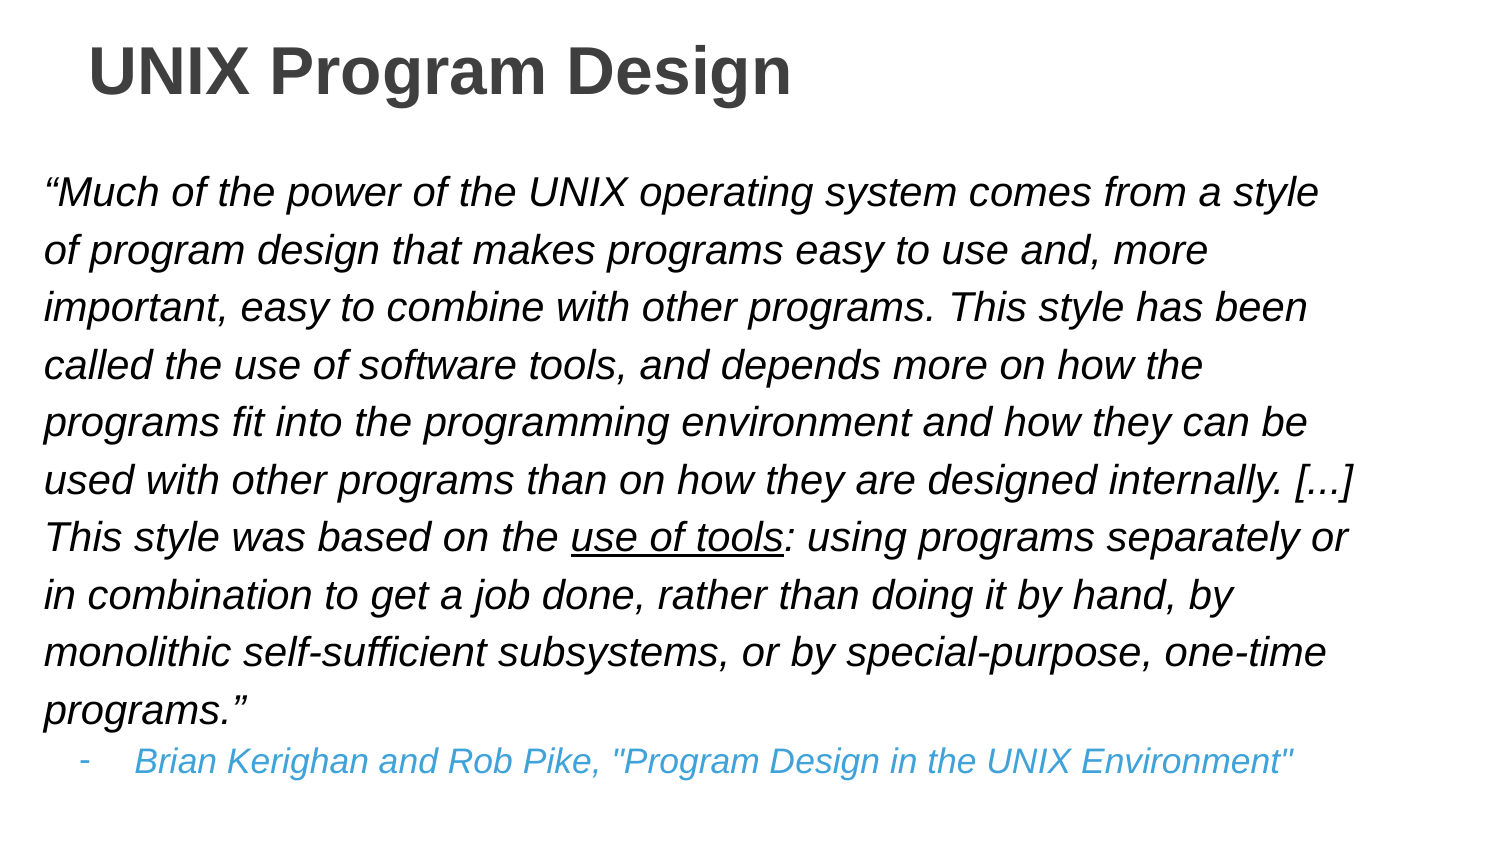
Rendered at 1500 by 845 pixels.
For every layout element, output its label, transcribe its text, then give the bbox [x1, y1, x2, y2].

text_box “Much of the power of the UNIX operating system comes from a style of program design that makes programs easy to use and, more important, easy to combine with other programs. This style has been called the use of software tools, and depends more on how the programs fit into the programming environment and how they can be used with other programs than on how they are designed internally. [...] This style was based on the use of tools: using programs separately or in combination to get a job done, rather than doing it by hand, by monolithic self-sufficient subsystems, or by special-purpose, one-time programs.” [28, 115, 1379, 726]
list Brian Kerighan and Rob Pike, "Program Design in the UNIX Environment" [44, 738, 1339, 835]
title UNIX Program Design [73, 19, 1424, 116]
